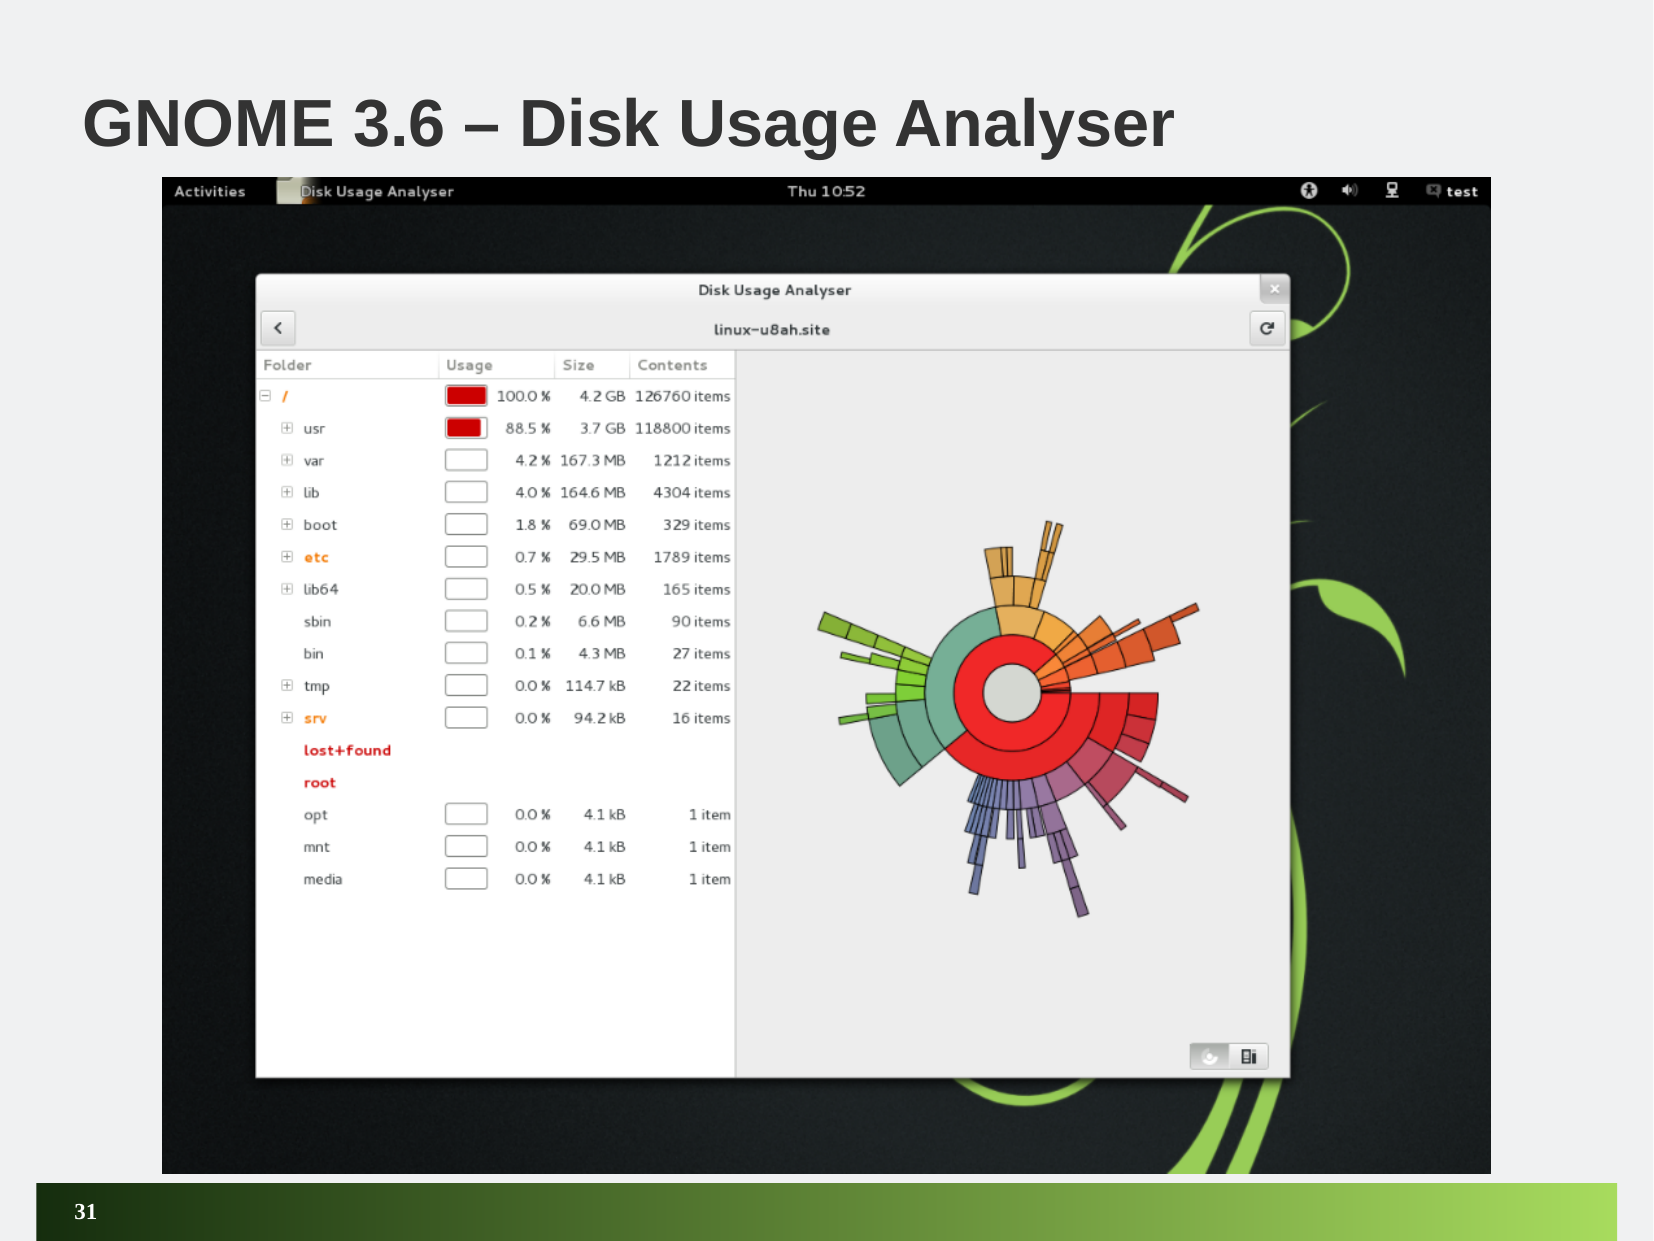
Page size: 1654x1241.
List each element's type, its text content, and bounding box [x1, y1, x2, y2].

title GNOME 3.6 – Disk Usage Analyser [82, 49, 1571, 198]
picture [0, 0, 1654, 1241]
